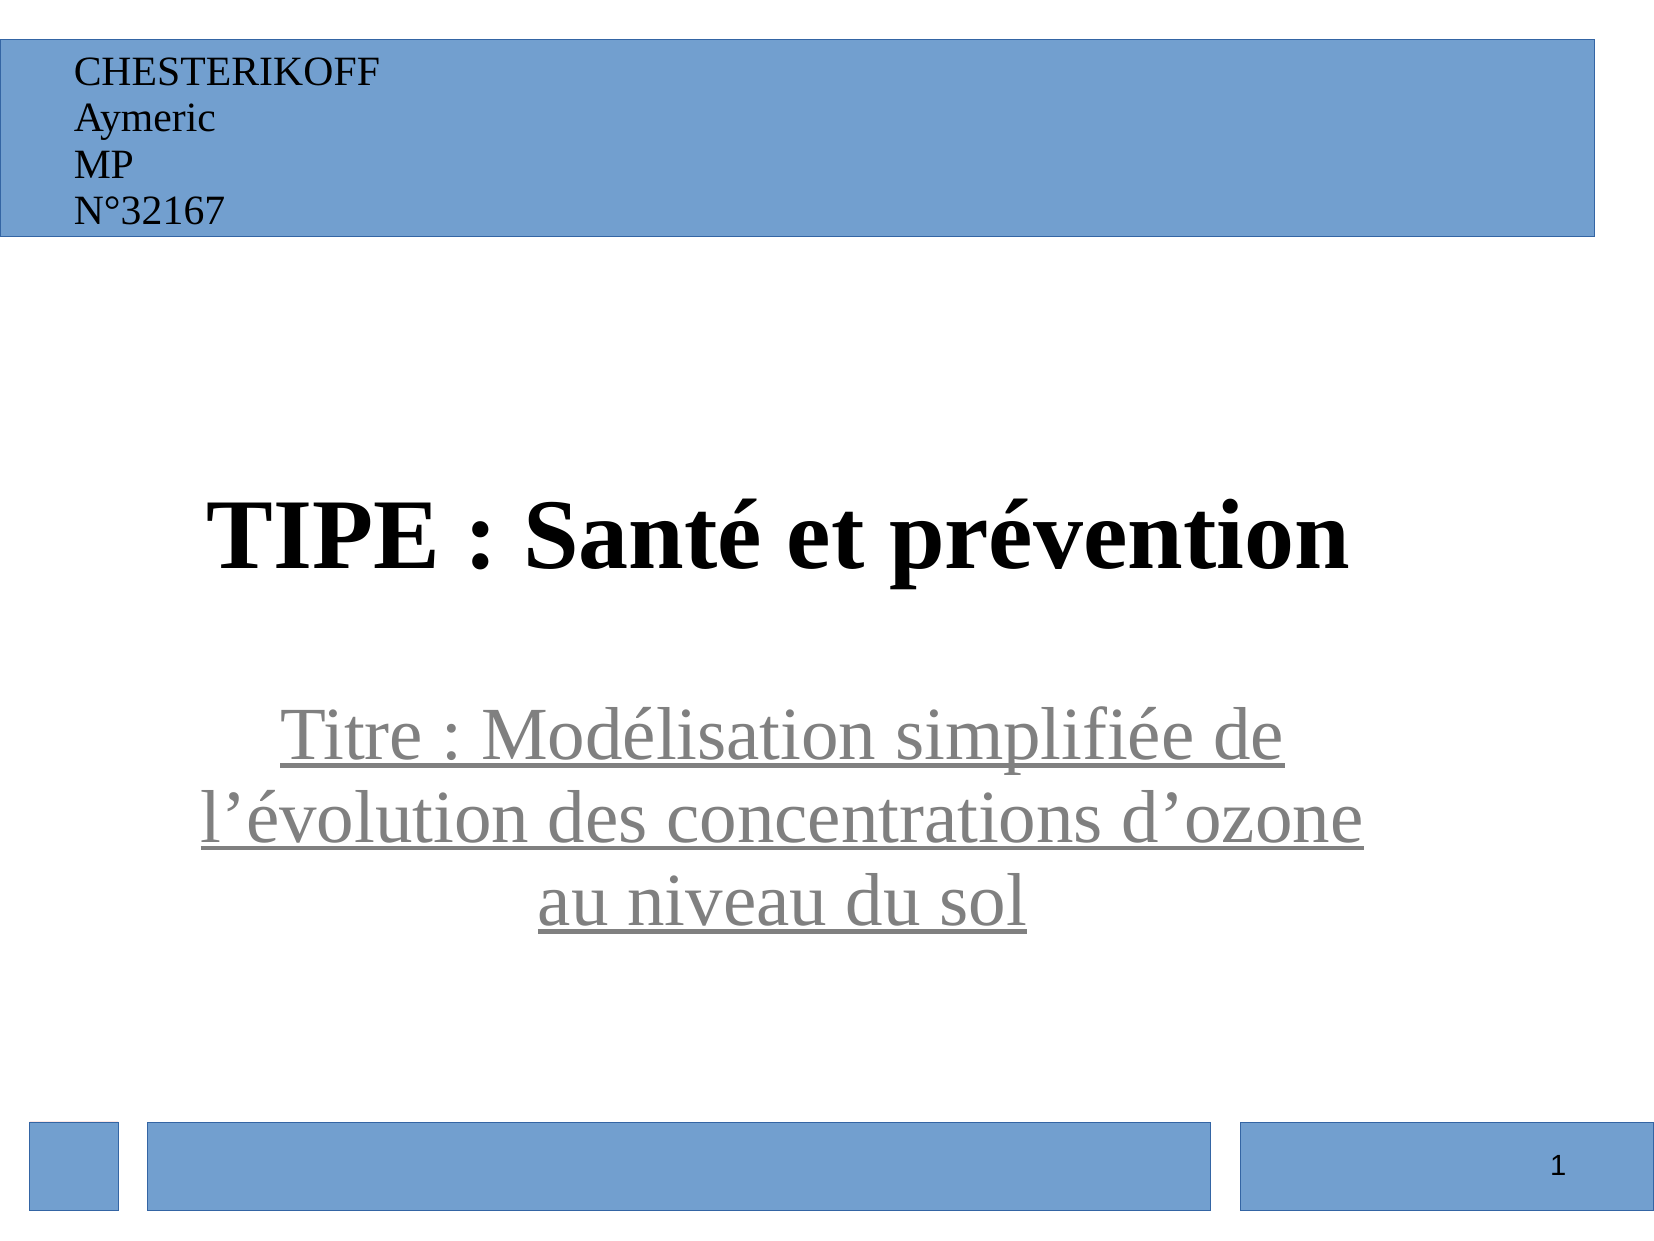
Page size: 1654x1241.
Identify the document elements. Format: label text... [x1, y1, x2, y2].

title TIPE : Santé et prévention [206, 413, 1477, 591]
text_box Titre : Modélisation simplifiée de l’évolution des concentrations d’ozone au niveau du sol [147, 685, 1418, 1004]
text_box CHESTERIKOFF Aymeric MP N°32167 [59, 40, 502, 261]
text_box 1 [1535, 1141, 1625, 1218]
